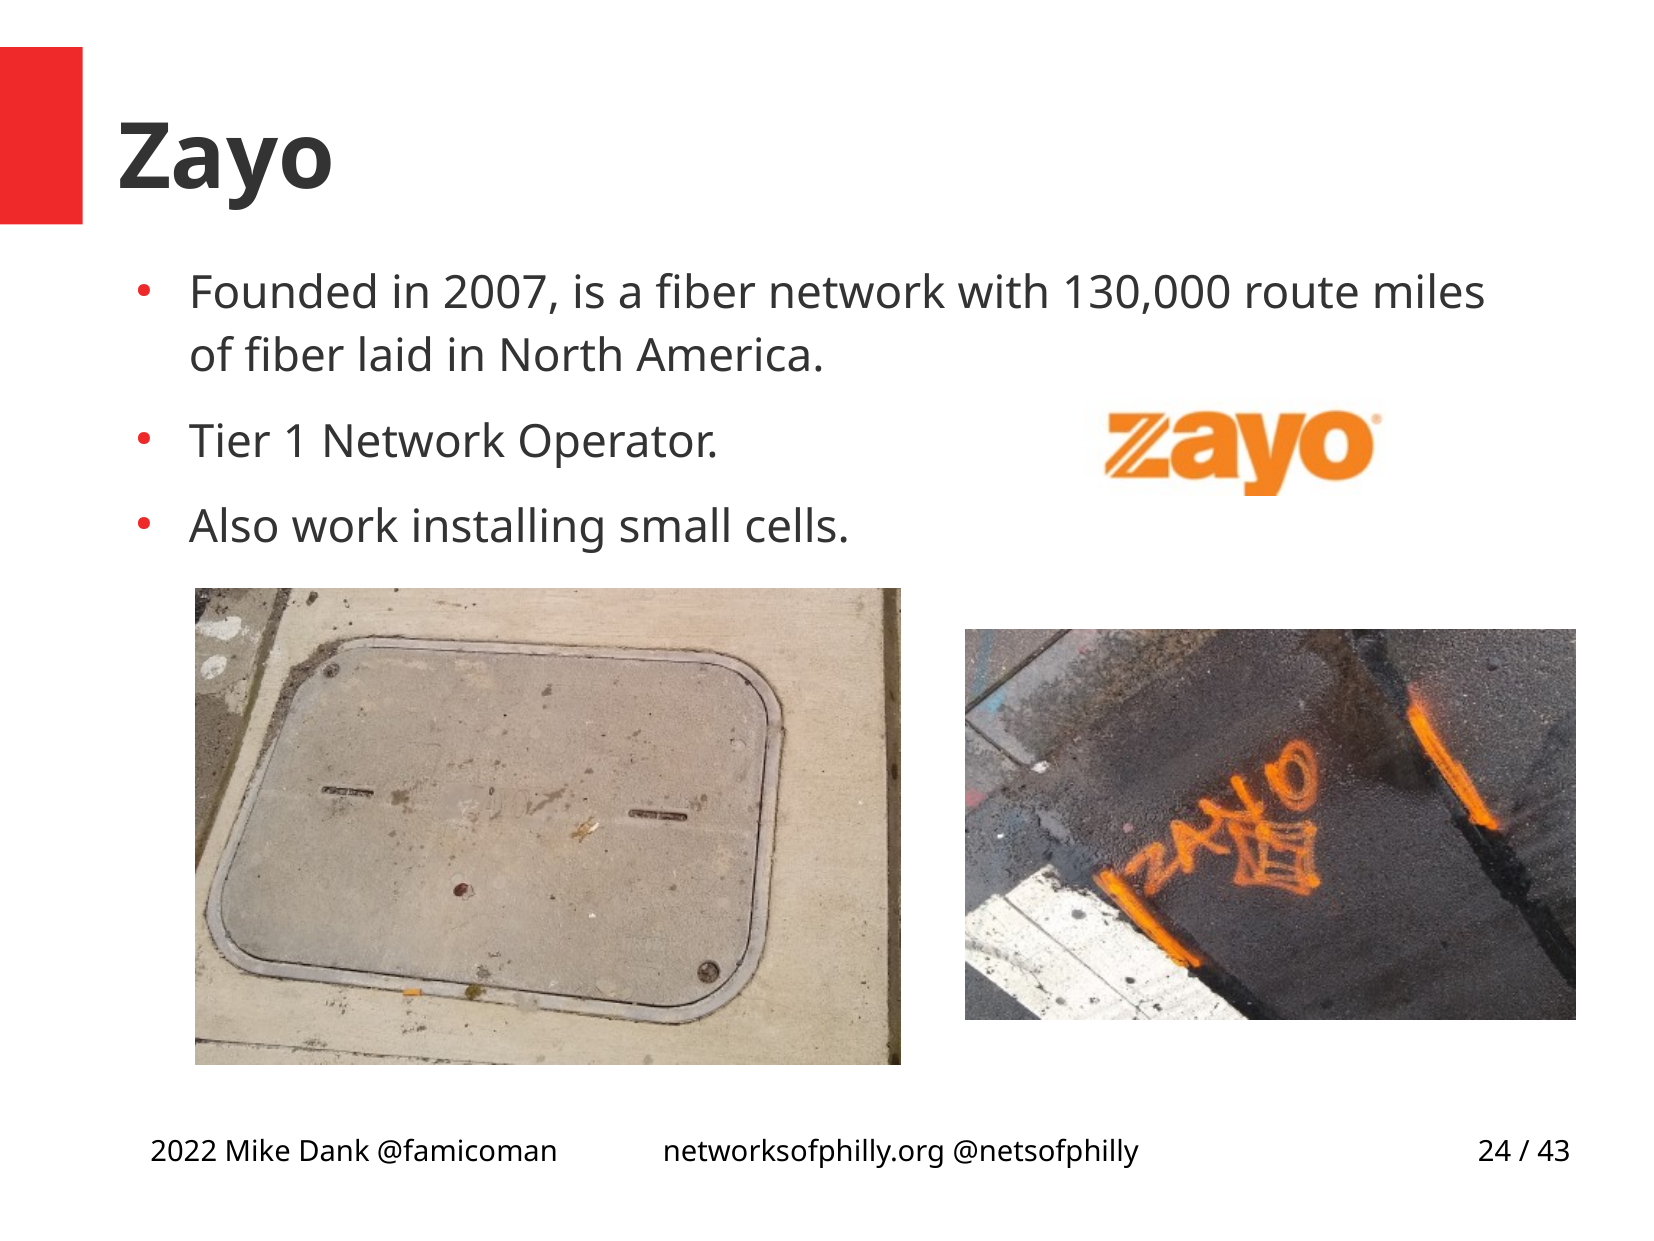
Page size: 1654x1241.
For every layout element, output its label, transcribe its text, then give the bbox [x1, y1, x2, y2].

list Founded in 2007, is a fiber network with 130,000 route miles of fiber laid in North America. Tier 1 Network Operator. Also work installing small cells. [118, 259, 1536, 980]
picture [195, 588, 901, 1066]
picture [965, 629, 1576, 1021]
picture [960, 374, 1526, 496]
title Zayo [118, 49, 1571, 257]
